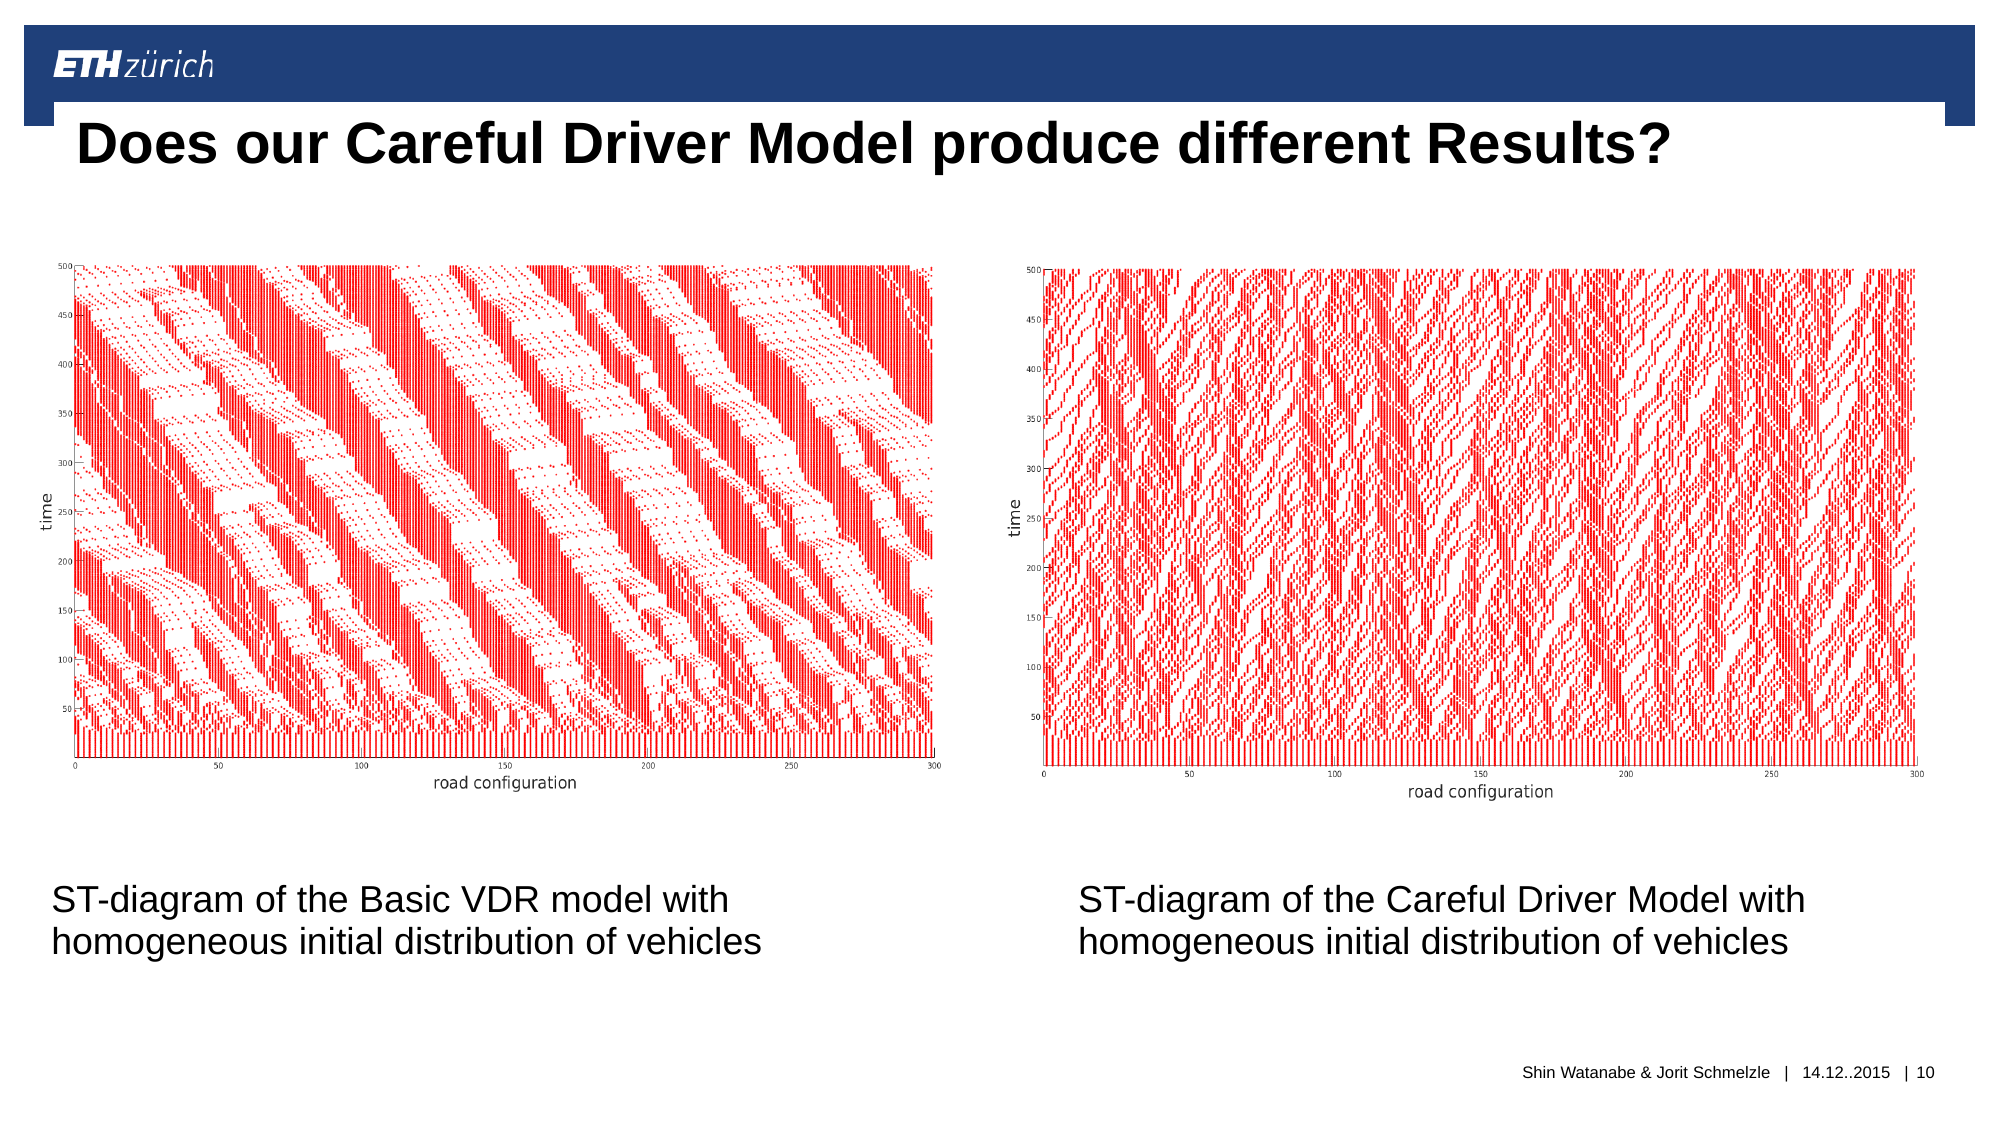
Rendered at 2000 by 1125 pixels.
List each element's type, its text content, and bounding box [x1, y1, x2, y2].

picture [1003, 260, 1926, 804]
list ST-diagram of the Basic VDR model with homogeneous initial distribution of vehicles [0, 878, 875, 969]
title Does our Careful Driver Model produce different Results? [53, 101, 1945, 262]
list ST-diagram of the Careful Driver Model with homogeneous initial distribution of vehicles [995, 878, 1926, 969]
picture [35, 260, 945, 792]
